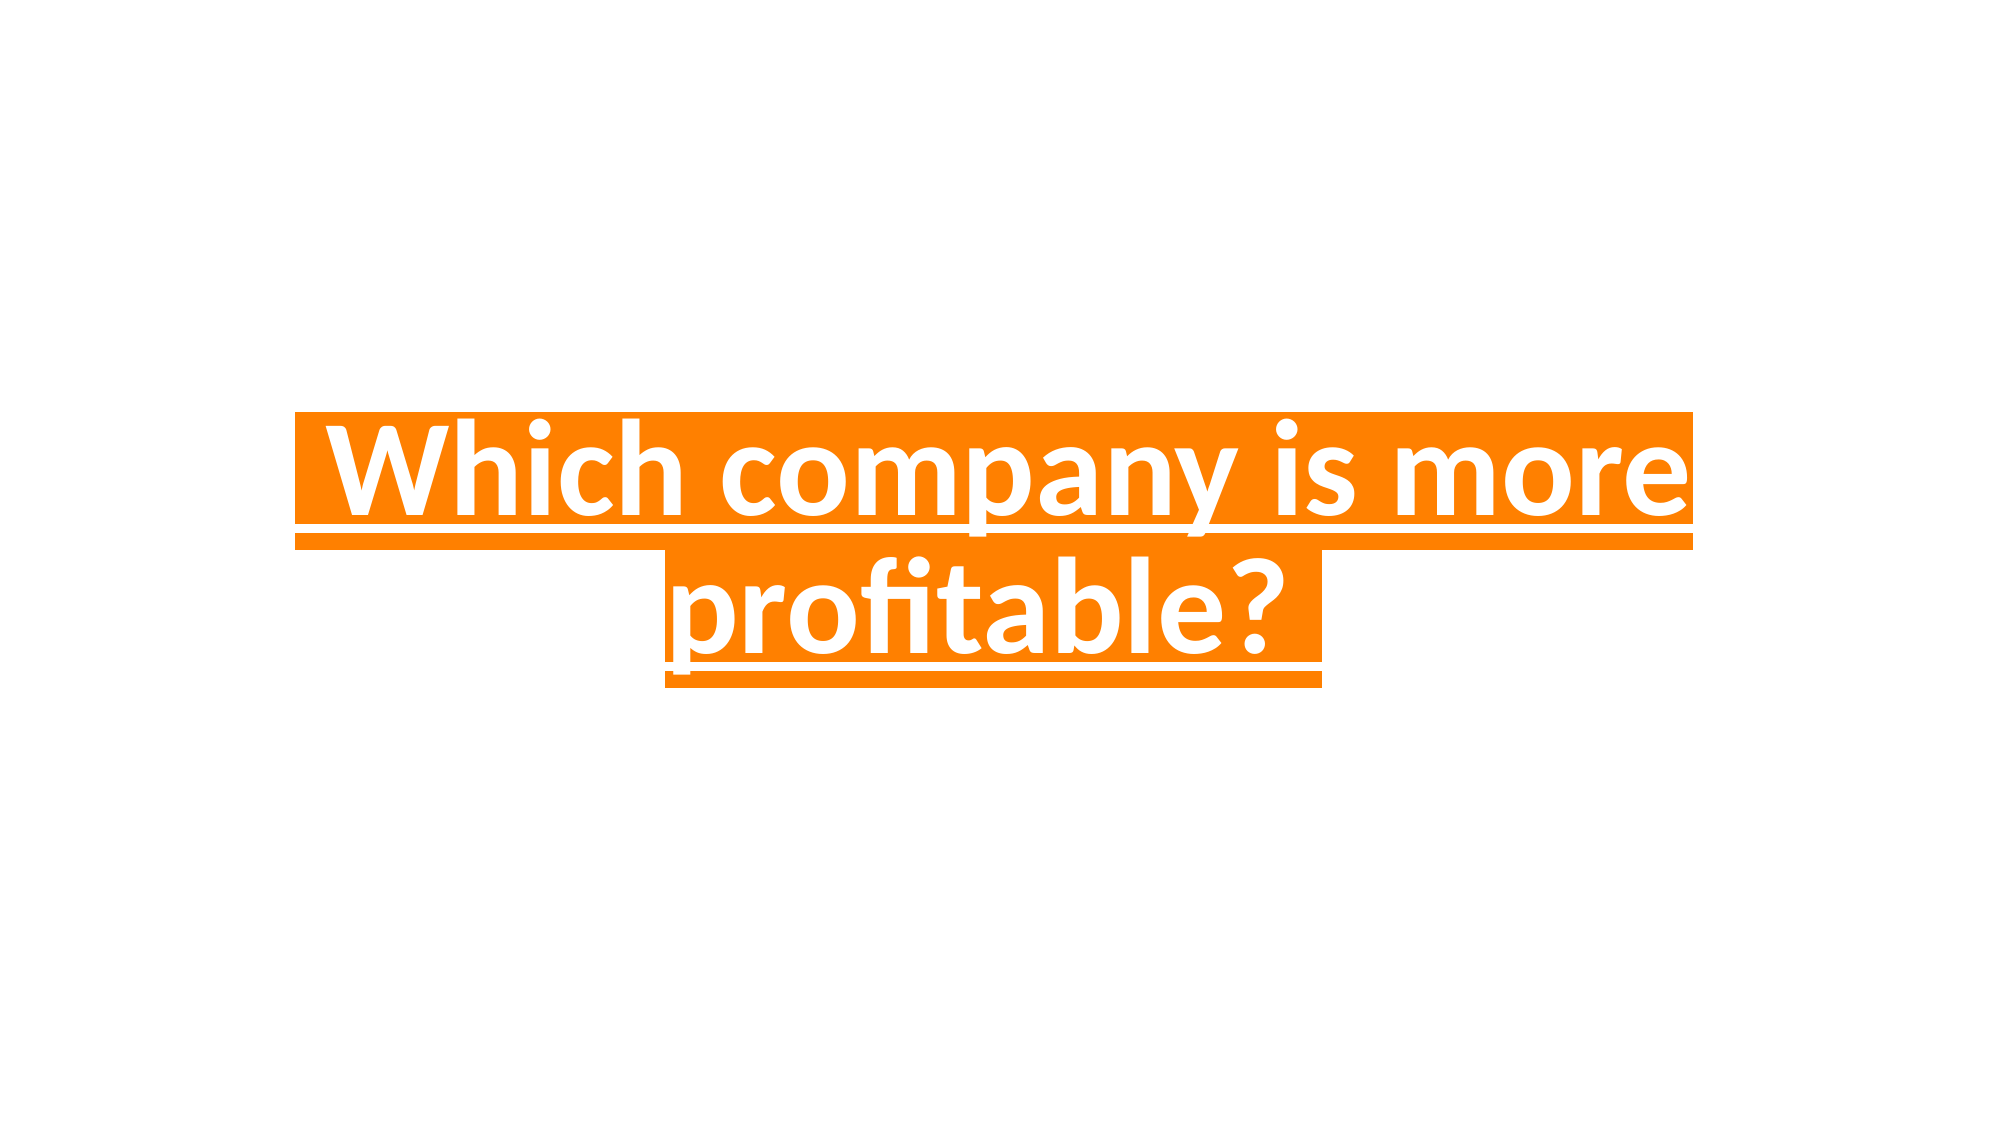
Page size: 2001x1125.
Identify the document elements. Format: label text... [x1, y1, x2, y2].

subtitle Which company is more profitable? [0, 149, 1988, 950]
